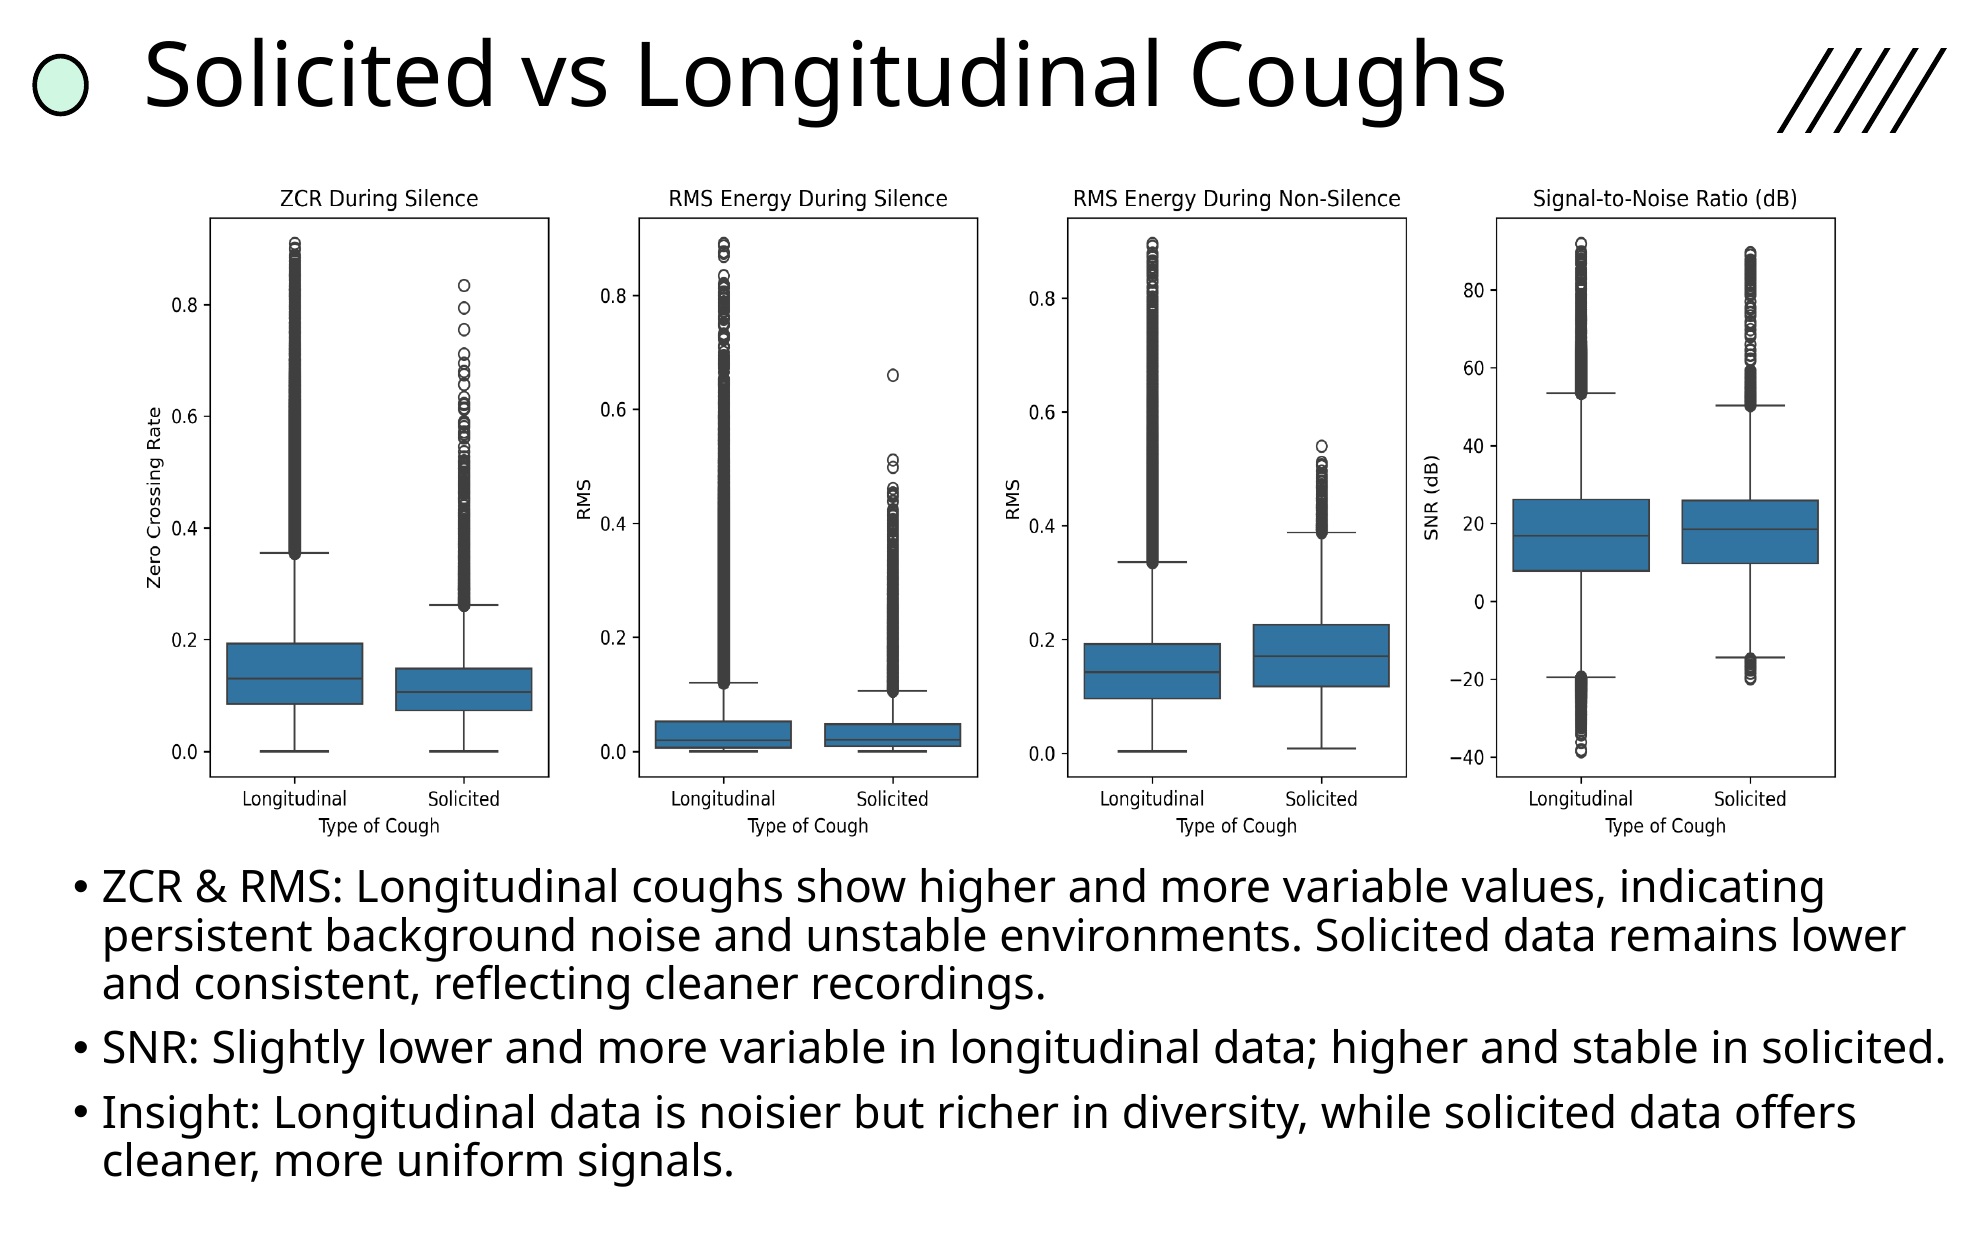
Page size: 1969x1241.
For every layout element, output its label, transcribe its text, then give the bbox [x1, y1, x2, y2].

title Solicited vs Longitudinal Coughs [128, 20, 1827, 134]
text_box ZCR & RMS: Longitudinal coughs show higher and more variable values, indicating persistent background noise and unstable environments. Solicited data remains lower and consistent, reflecting cleaner recordings. SNR: Slightly lower and more variable in longitudinal data; higher and stable in solicited. Insight: Longitudinal data is noisier but richer in diversity, while solicited data offers cleaner, more uniform signals. [58, 856, 1969, 1240]
picture [128, 166, 1853, 856]
